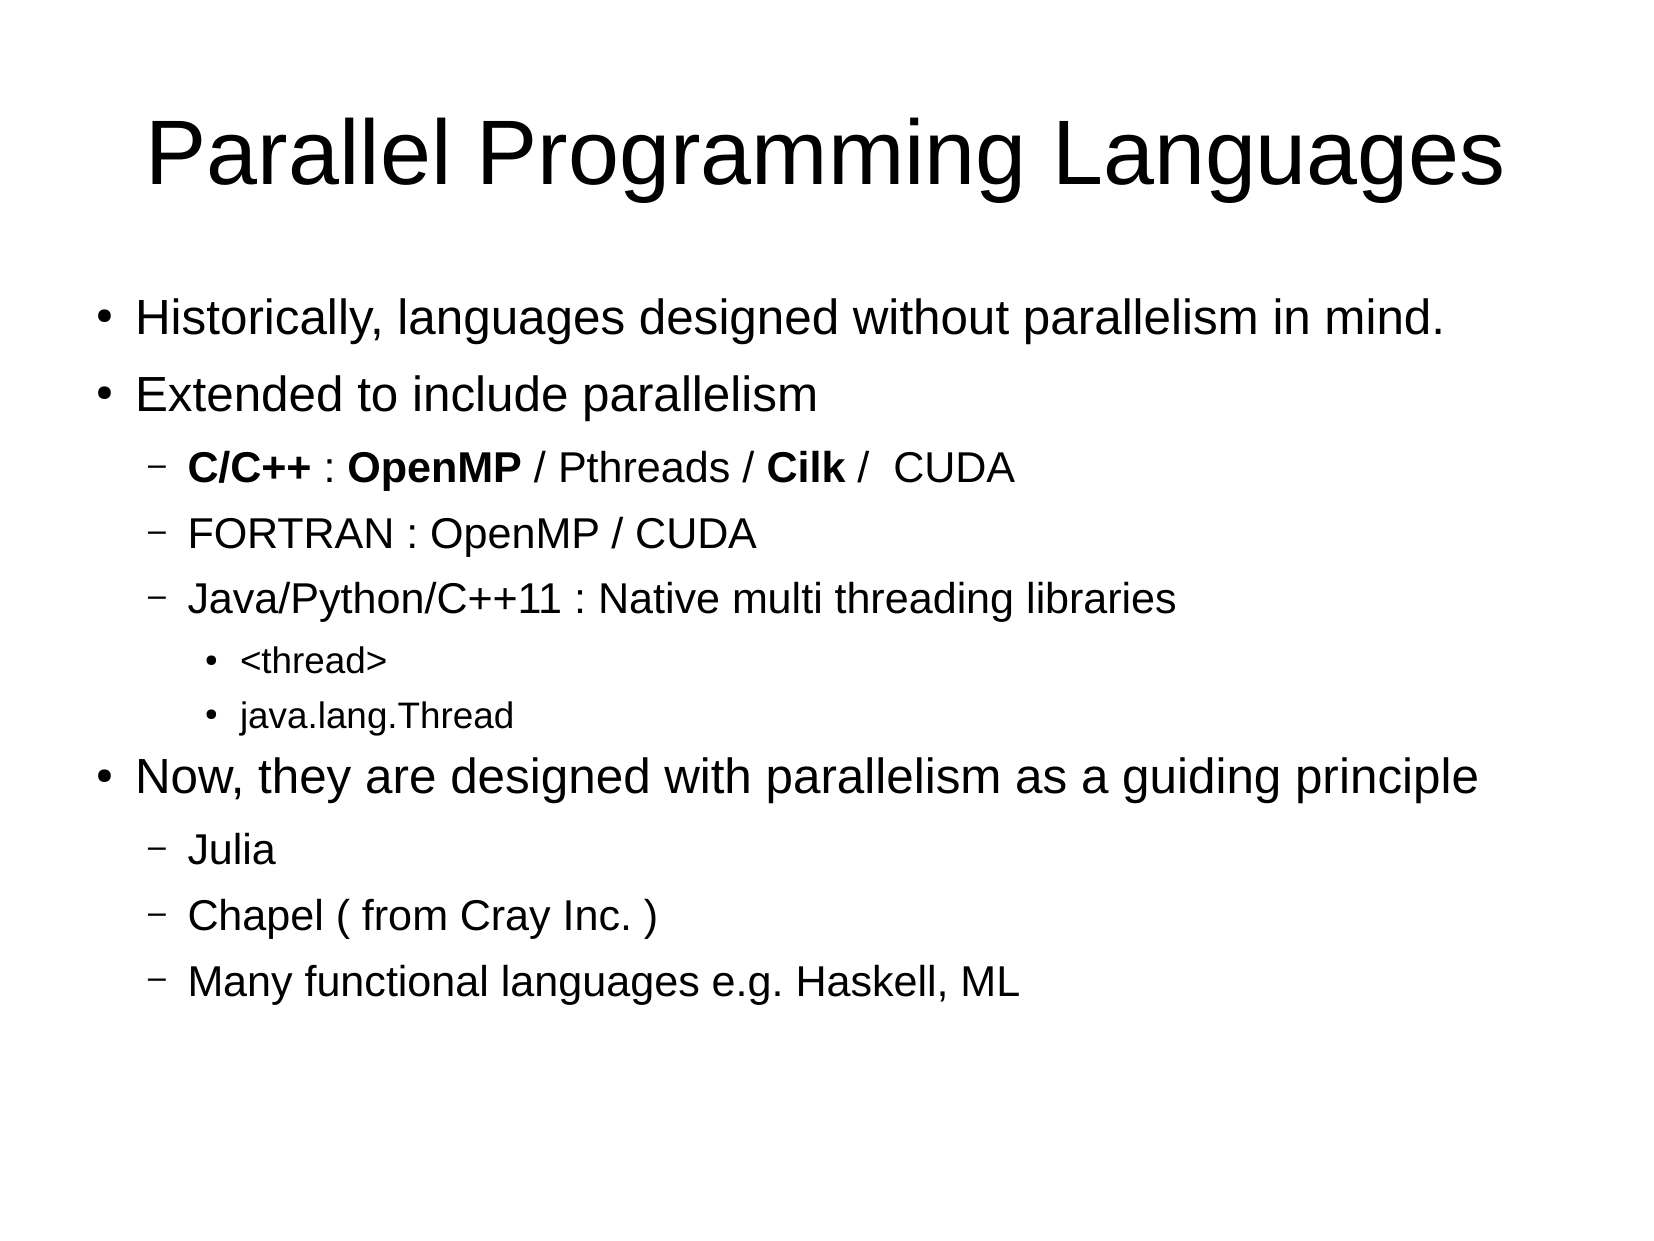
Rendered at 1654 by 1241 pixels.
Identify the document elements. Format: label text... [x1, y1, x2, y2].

list Historically, languages designed without parallelism in mind. Extended to include parallelism C/C++ : OpenMP / Pthreads / Cilk / CUDA FORTRAN : OpenMP / CUDA Java/Python/C++11 : Native multi threading libraries <thread> java.lang.Thread Now, they are designed with parallelism as a guiding principle Julia Chapel ( from Cray Inc. ) Many functional languages e.g. Haskell, ML [82, 290, 1571, 1010]
title Parallel Programming Languages [82, 49, 1571, 257]
